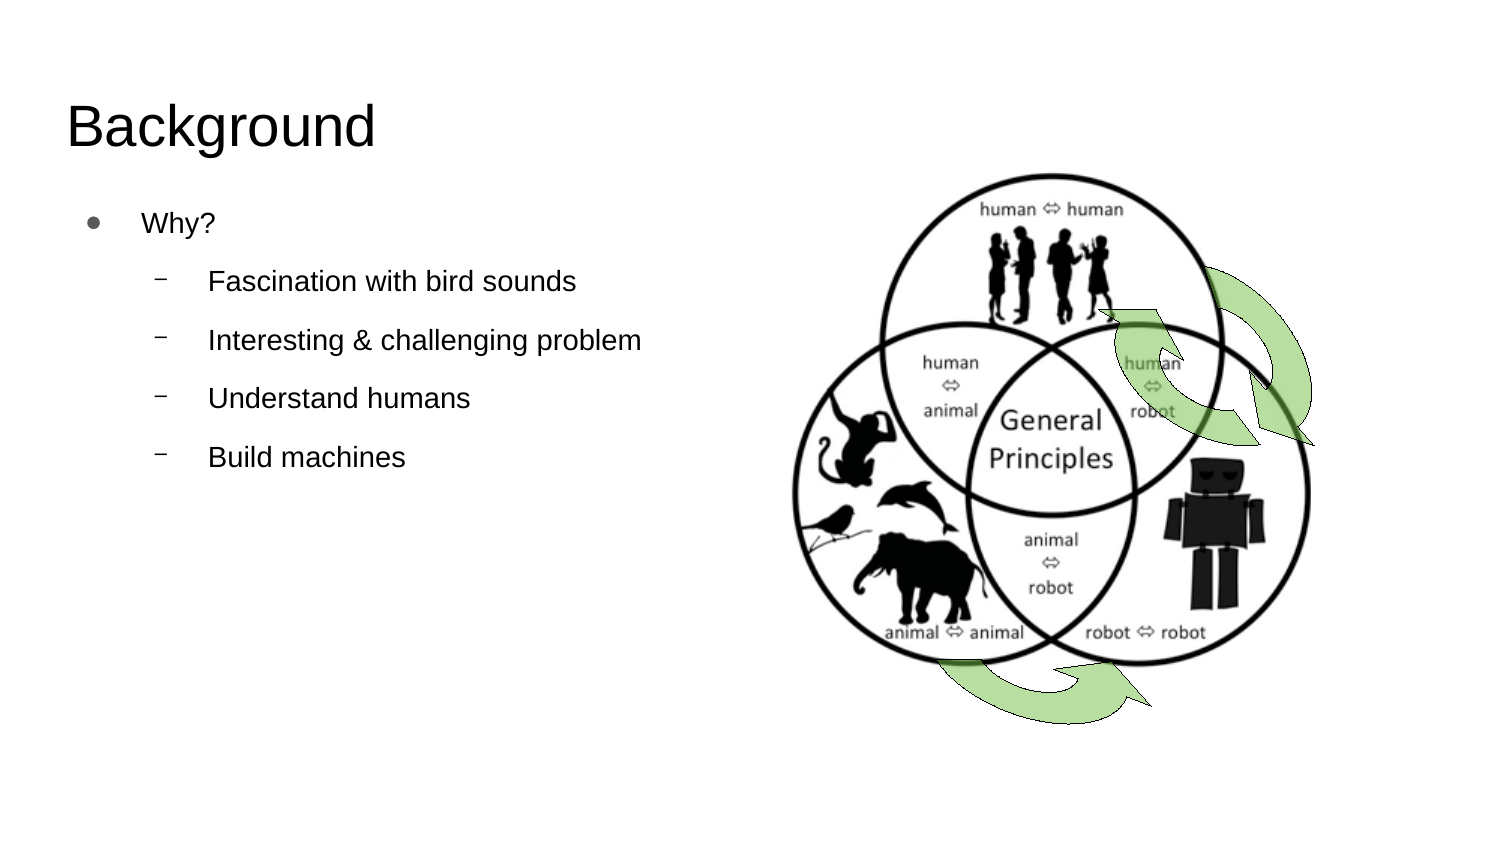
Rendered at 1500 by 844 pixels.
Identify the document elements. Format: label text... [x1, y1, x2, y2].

text_box [1098, 309, 1261, 446]
text_box [1203, 266, 1315, 446]
title Background [51, 72, 1449, 167]
list Why? Fascination with bird sounds Interesting & challenging problem Understand humans Build machines [51, 188, 1449, 750]
picture [1299, 407, 1311, 440]
picture [791, 165, 1311, 685]
text_box [935, 659, 1152, 725]
